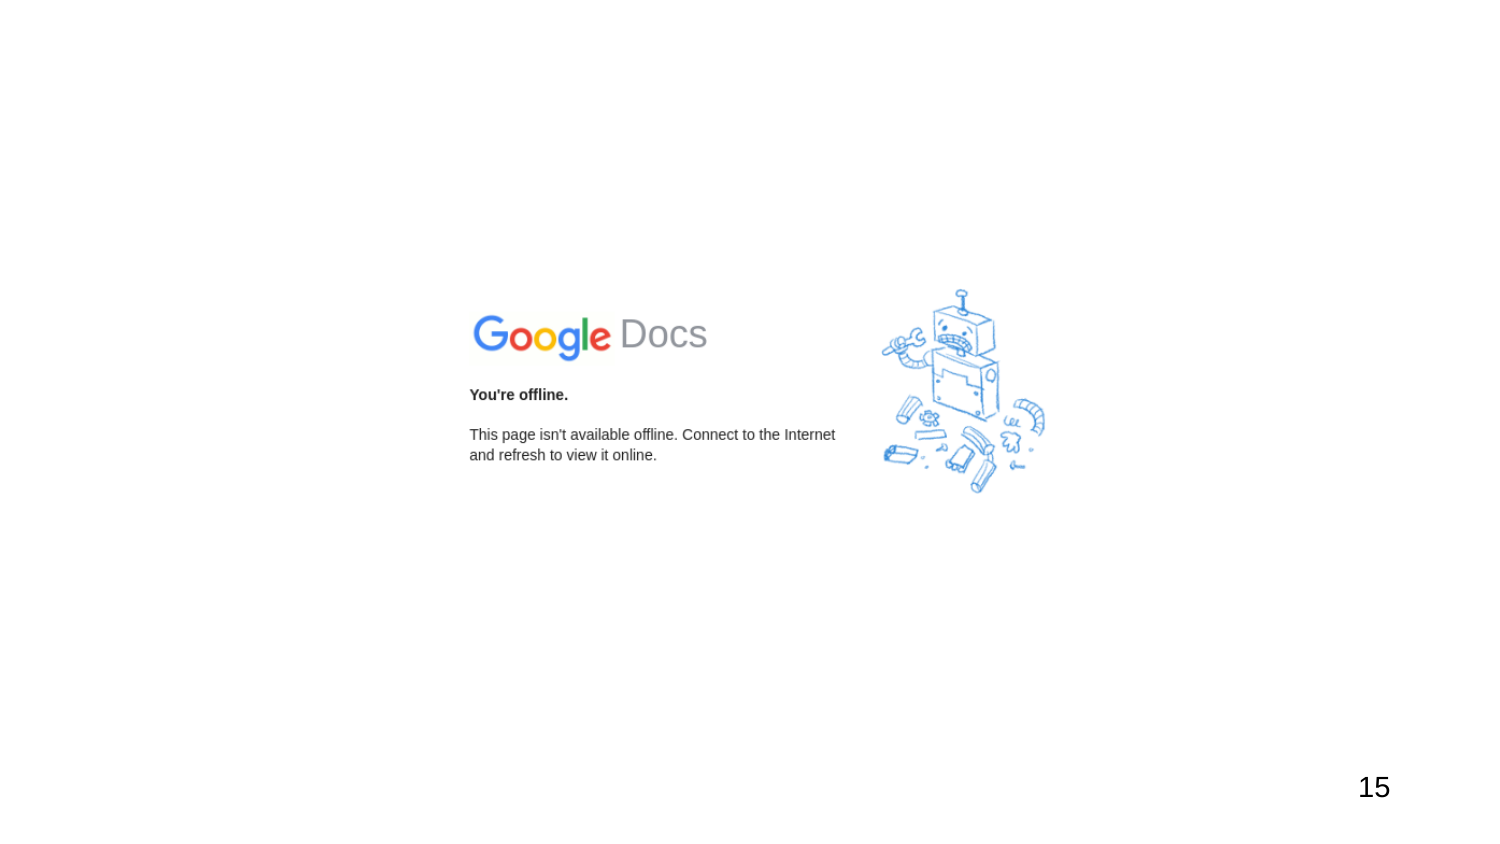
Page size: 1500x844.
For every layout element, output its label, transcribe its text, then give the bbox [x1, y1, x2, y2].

picture [341, 187, 1182, 586]
slide_number <number> [1343, 753, 1434, 818]
